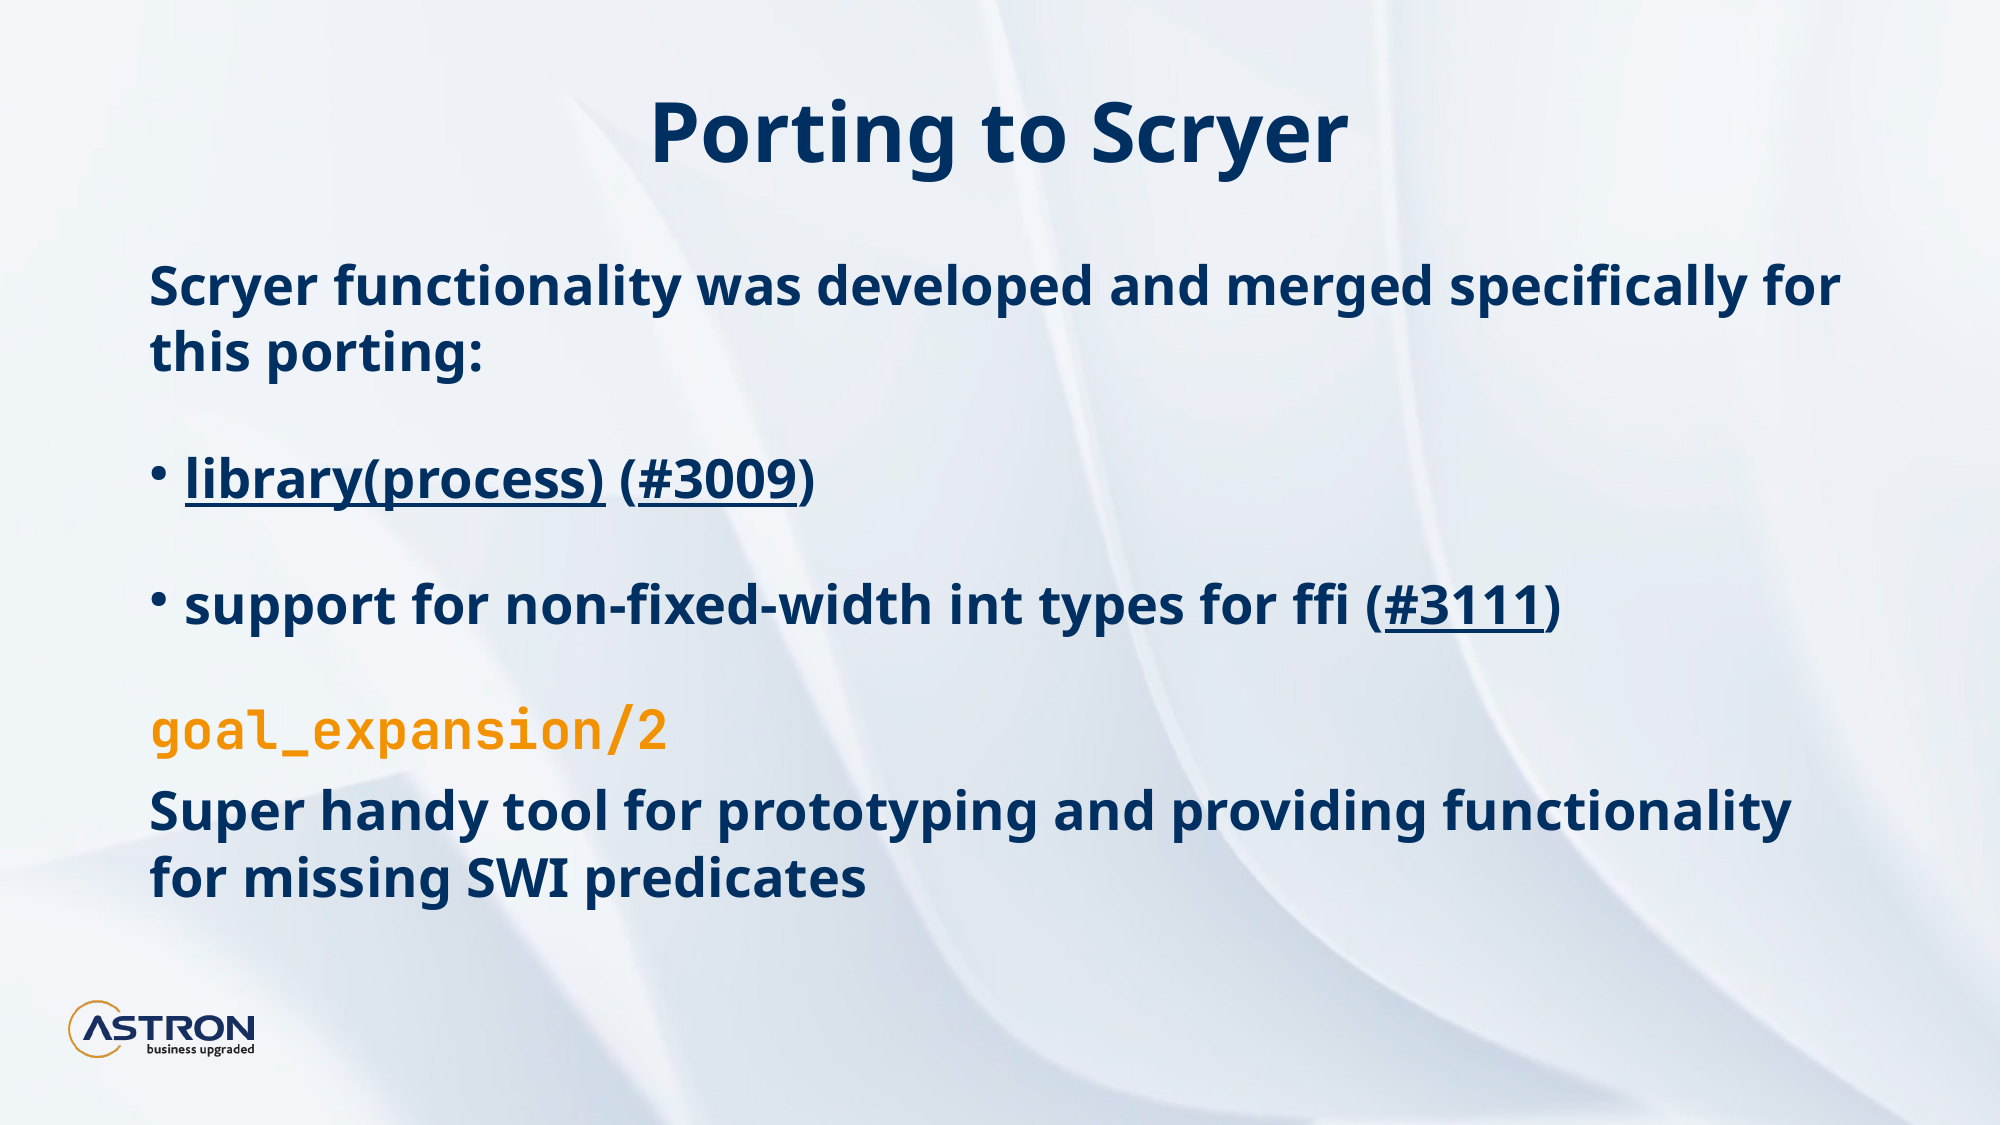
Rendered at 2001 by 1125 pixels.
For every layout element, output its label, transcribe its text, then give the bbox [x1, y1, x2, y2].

title Porting to Scryer [133, 112, 1867, 189]
text_box Scryer functionality was developed and merged specifically for this porting: library(process) (#3009) support for non-fixed-width int types for ffi (#3111) goal_expansion/2 Super handy tool for prototyping and providing functionality for missing SWI predicates [134, 224, 1866, 938]
picture [0, 0, 2000, 1125]
